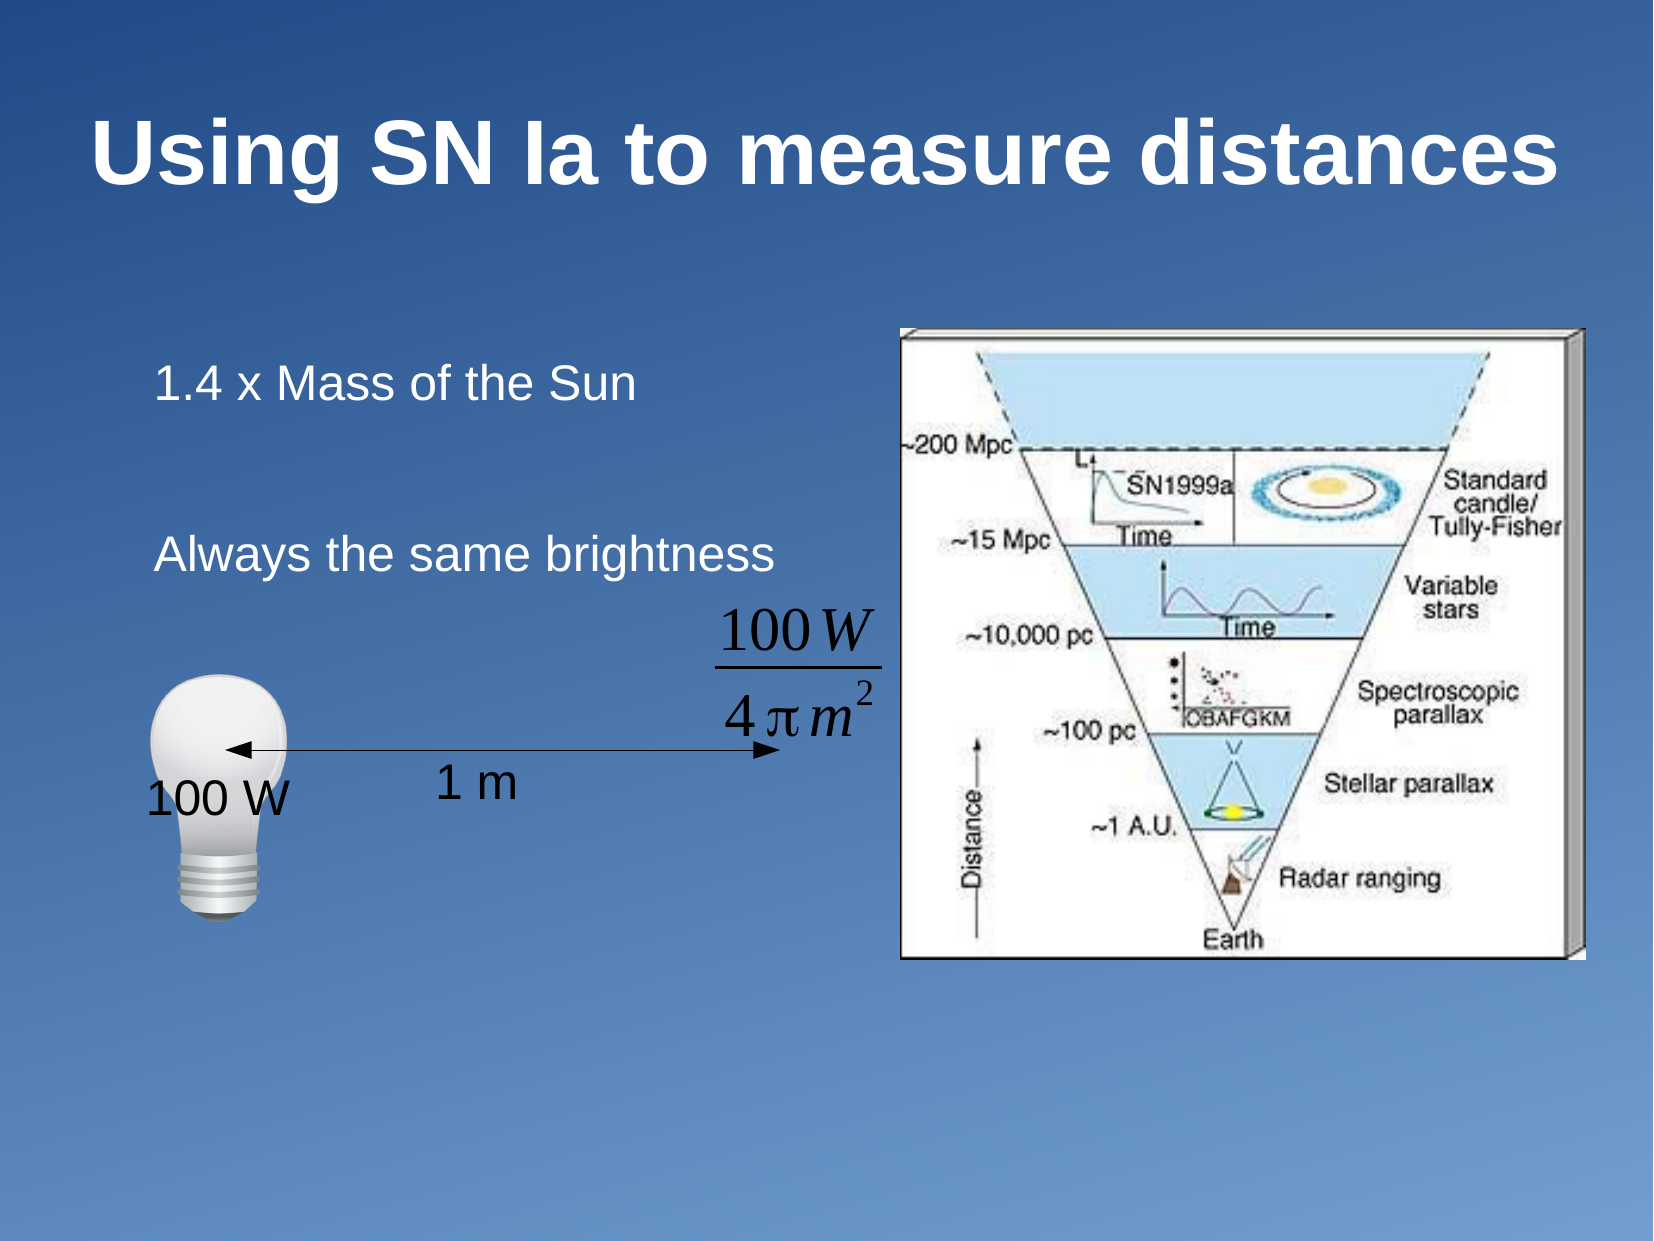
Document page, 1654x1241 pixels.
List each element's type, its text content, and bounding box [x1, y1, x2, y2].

title Using SN Ia to measure distances [82, 49, 1571, 257]
list 1.4 x Mass of the Sun Always the same brightness [82, 355, 901, 1176]
picture [900, 328, 1586, 961]
text_box 1 m [435, 754, 616, 811]
picture [150, 674, 287, 922]
chart [705, 594, 891, 751]
